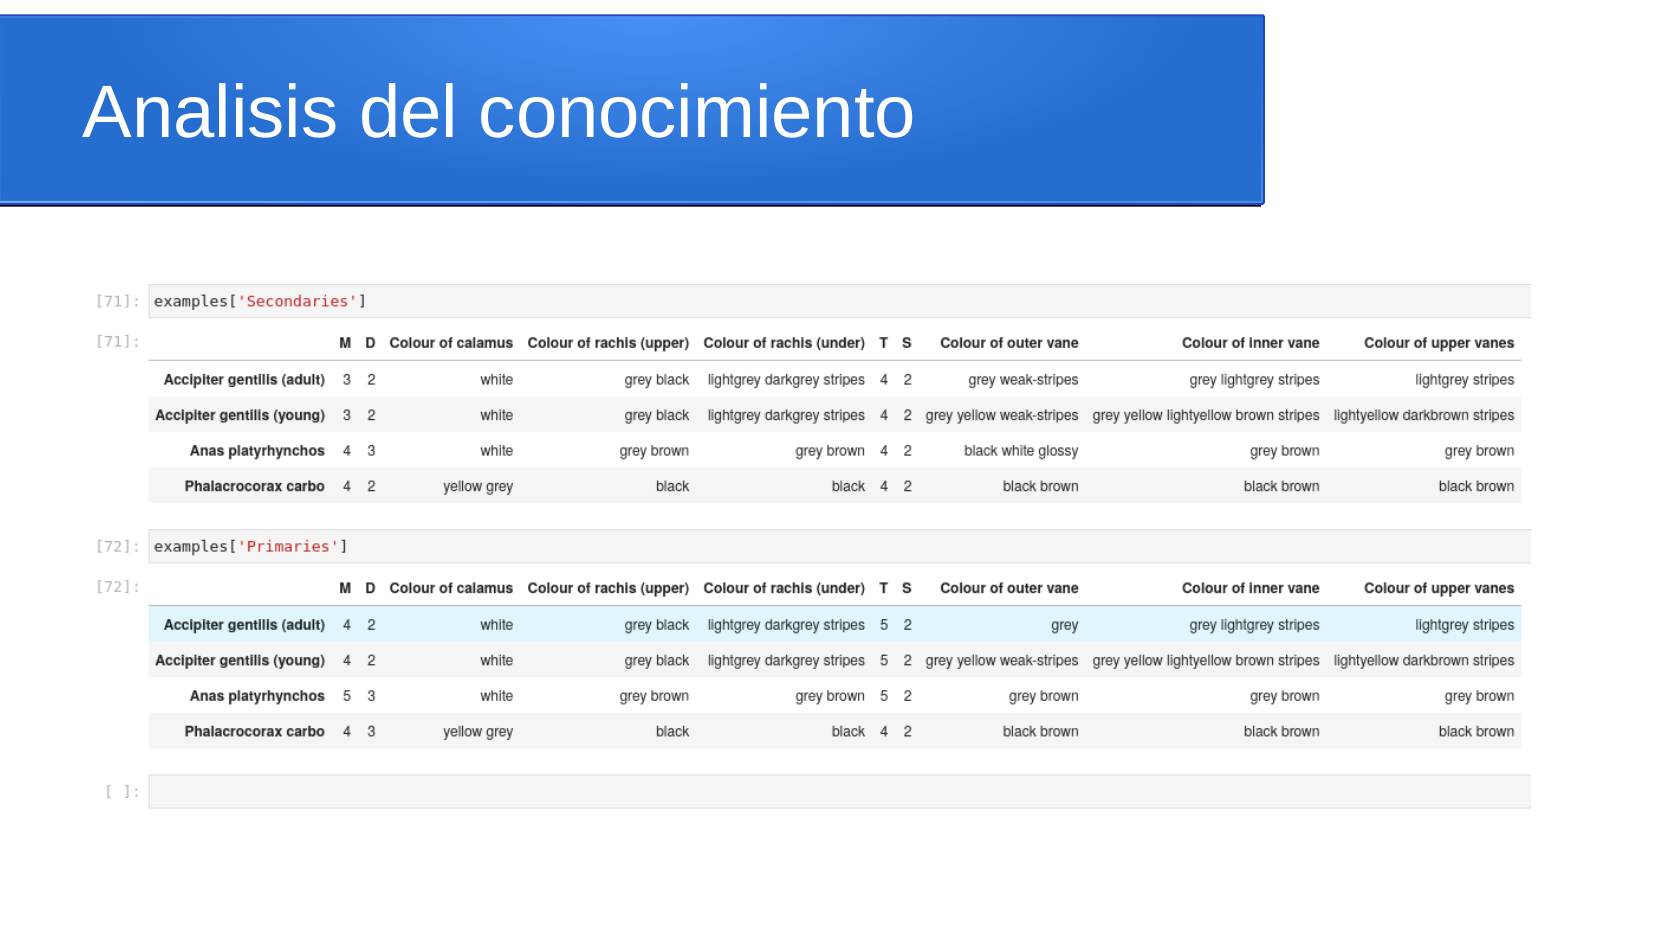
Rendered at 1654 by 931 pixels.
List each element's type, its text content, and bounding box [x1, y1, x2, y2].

title Analisis del conocimiento [82, 35, 1235, 189]
picture [86, 284, 1531, 823]
